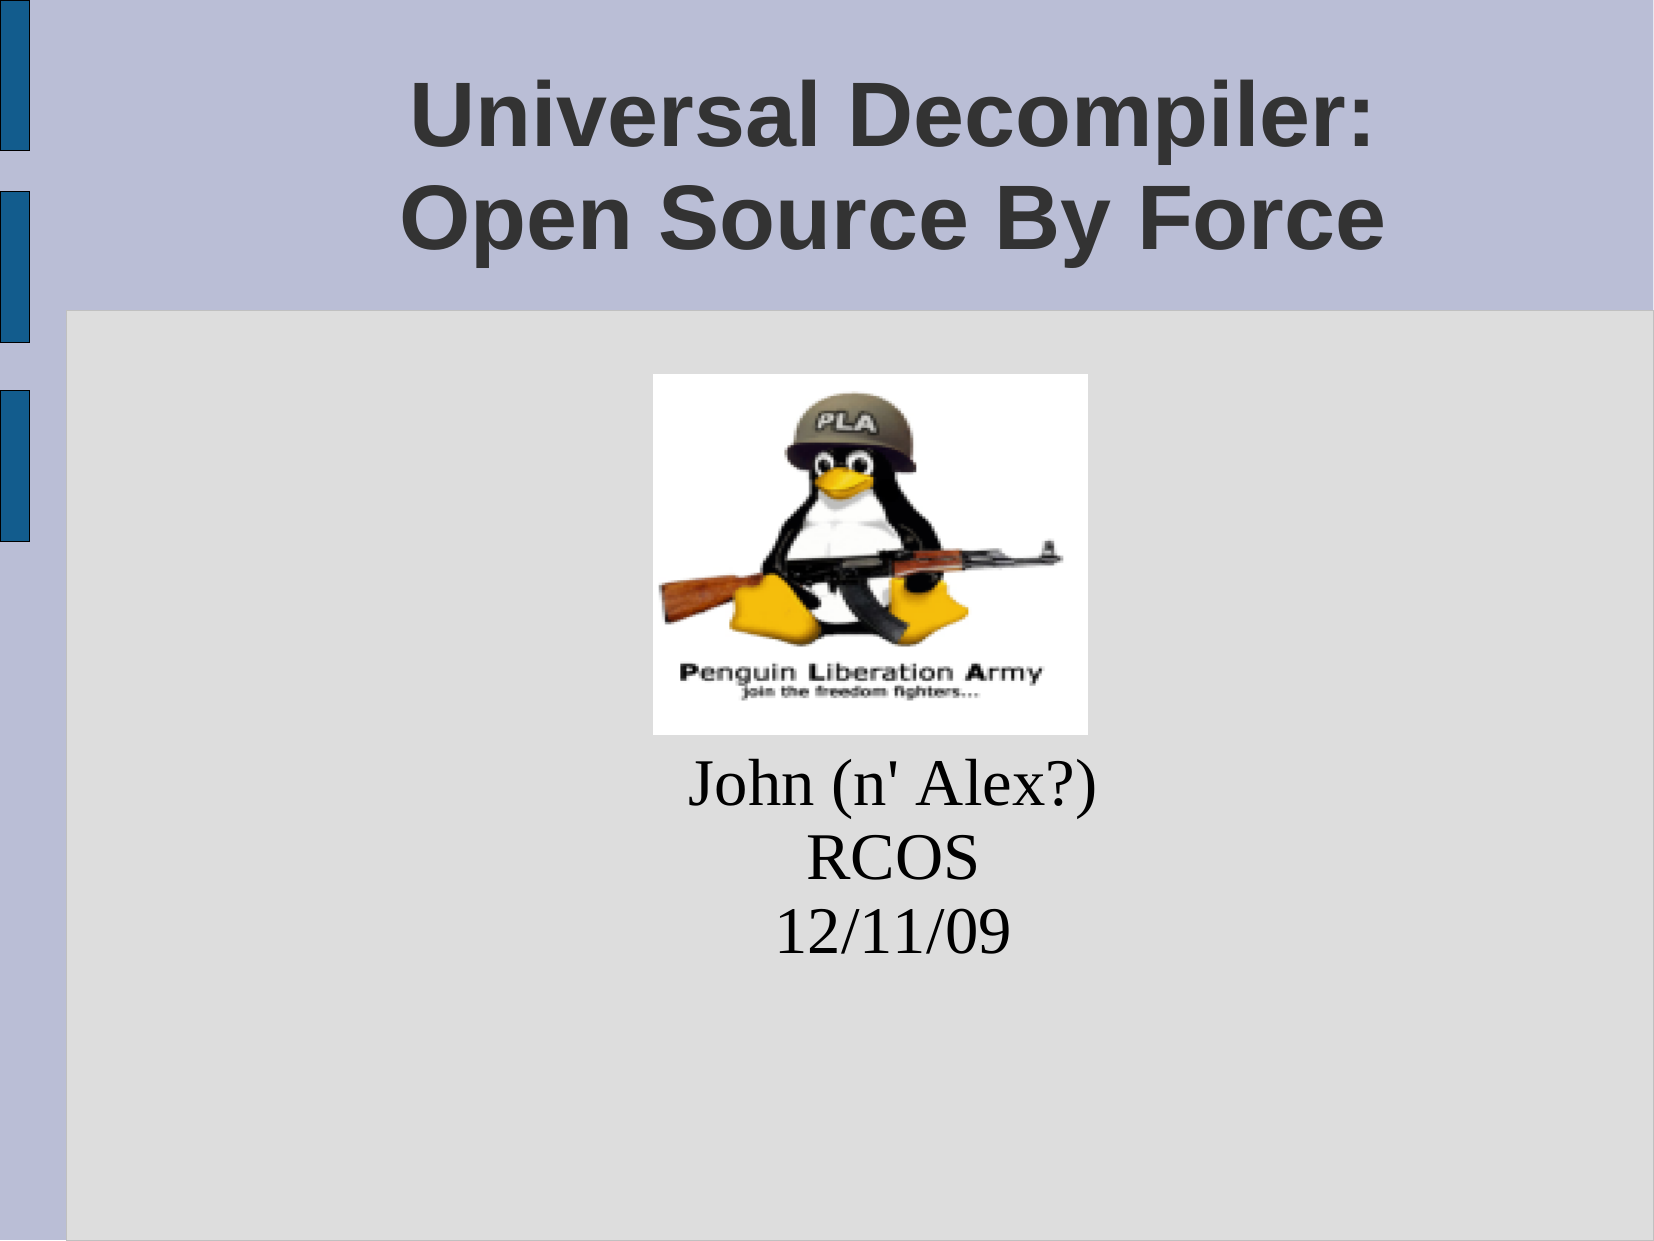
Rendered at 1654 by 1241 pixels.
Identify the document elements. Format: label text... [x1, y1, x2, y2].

title Universal Decompiler: Open Source By Force [187, 63, 1600, 269]
subtitle John (n' Alex?) RCOS 12/11/09 [187, 473, 1600, 1241]
picture [653, 374, 1088, 735]
